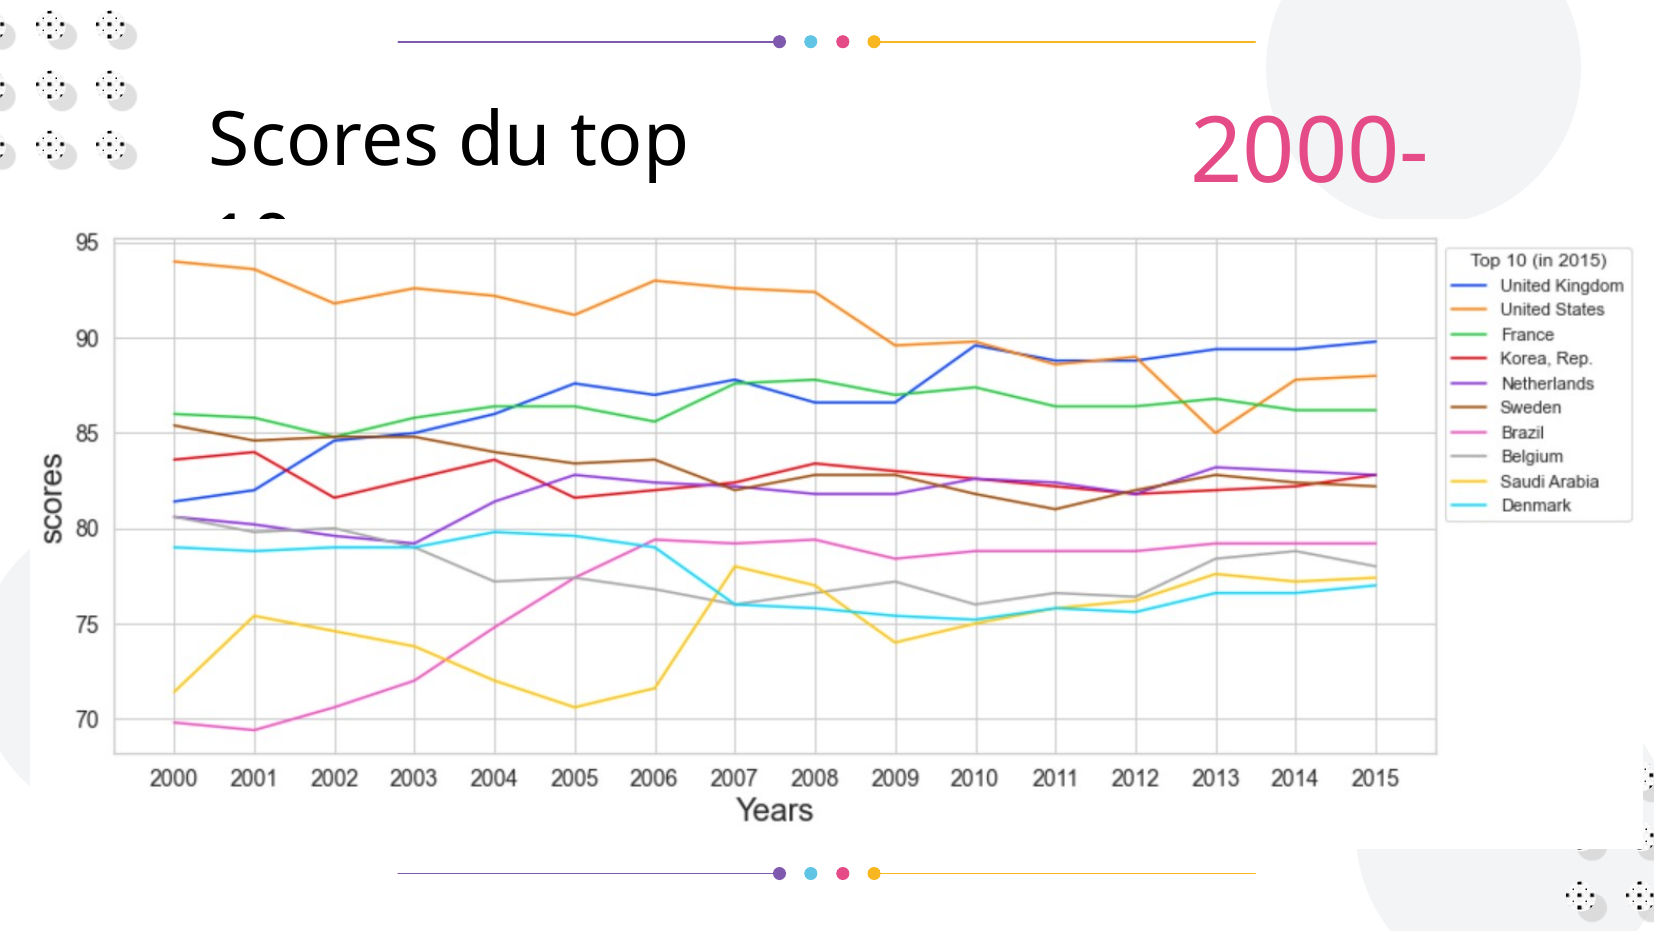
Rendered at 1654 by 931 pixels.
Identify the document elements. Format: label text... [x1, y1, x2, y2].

text_box [804, 866, 818, 881]
picture [30, 219, 1654, 852]
picture [1565, 881, 1596, 912]
text_box [804, 35, 818, 49]
text_box [836, 35, 850, 49]
picture [35, 70, 66, 101]
picture [35, 130, 67, 161]
picture [1625, 881, 1654, 912]
picture [0, 13, 6, 38]
picture [95, 70, 126, 101]
text_box Scores du top 10 [194, 78, 732, 168]
text_box [867, 866, 881, 881]
picture [95, 10, 126, 41]
picture [0, 73, 6, 98]
text_box [772, 35, 787, 49]
text_box [867, 35, 881, 49]
text_box [836, 866, 850, 881]
picture [35, 10, 66, 41]
picture [95, 130, 127, 161]
text_box [772, 866, 787, 881]
text_box 2000- 2015 [1175, 76, 1654, 184]
picture [0, 133, 7, 158]
